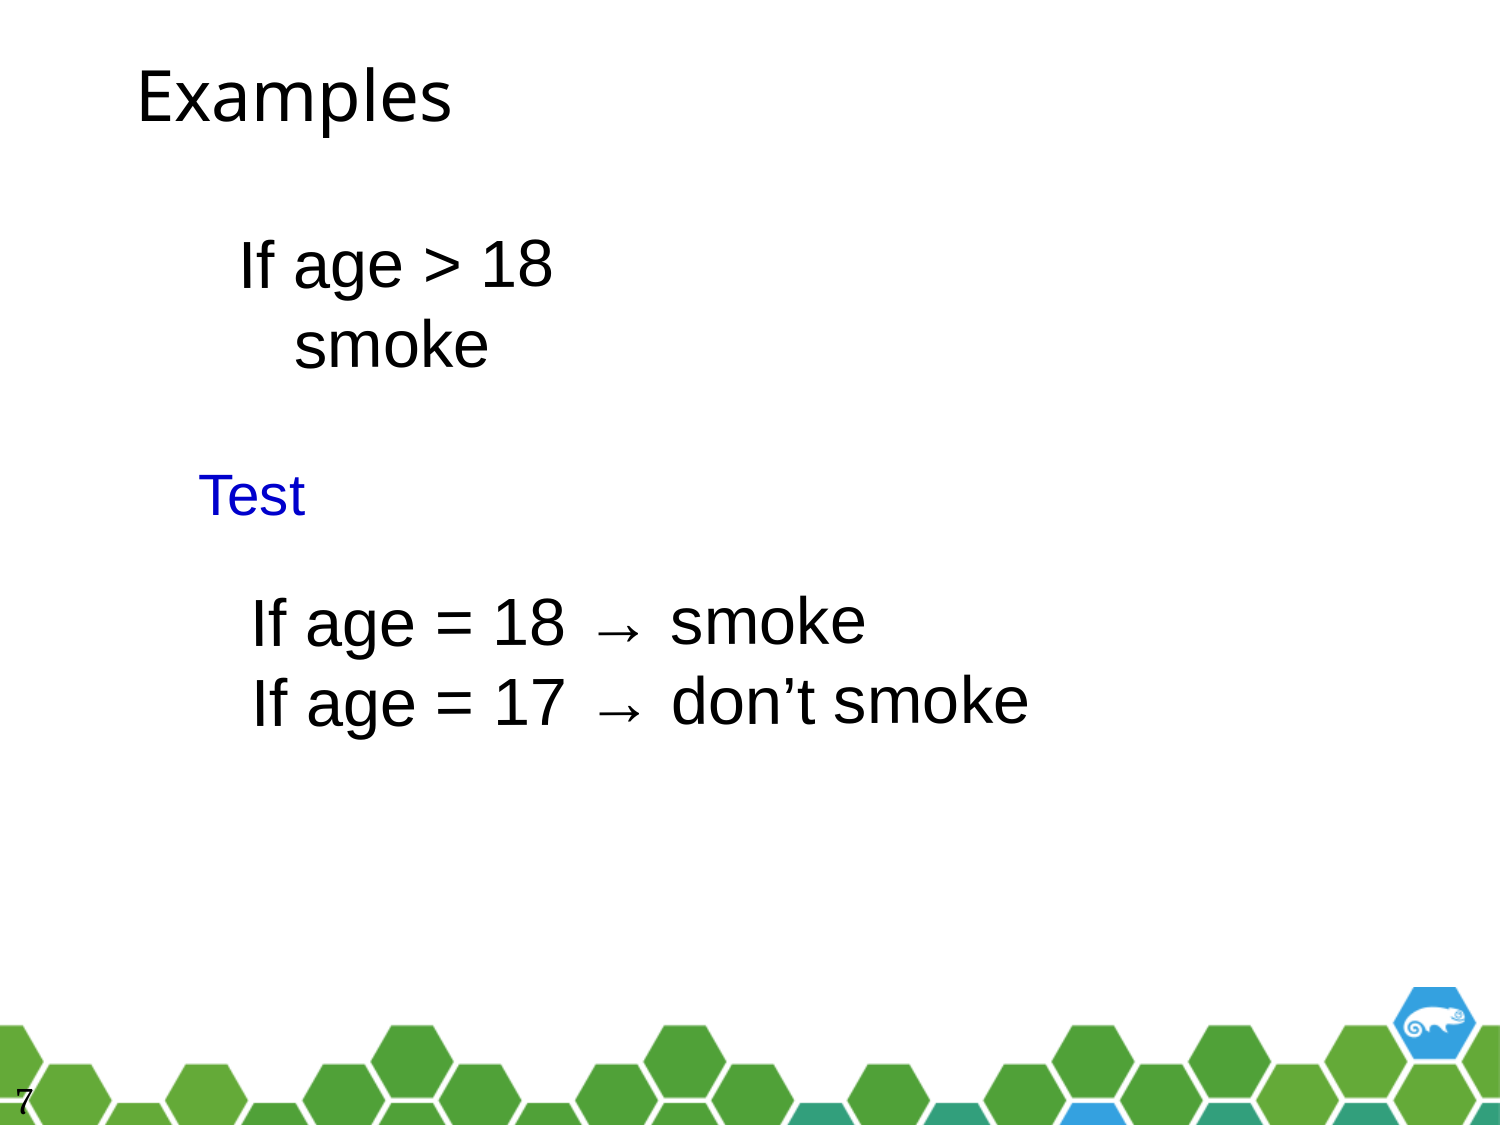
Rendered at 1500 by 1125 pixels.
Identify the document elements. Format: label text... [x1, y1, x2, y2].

text_box Test [183, 450, 447, 534]
text_box If age > 18 smoke [204, 208, 1185, 809]
picture [0, 987, 220, 1125]
text_box If age = 18 → smoke If age = 17 → don’t smoke [216, 566, 1198, 1125]
text_box Examples [134, 12, 1371, 175]
picture [1197, 987, 1500, 1125]
